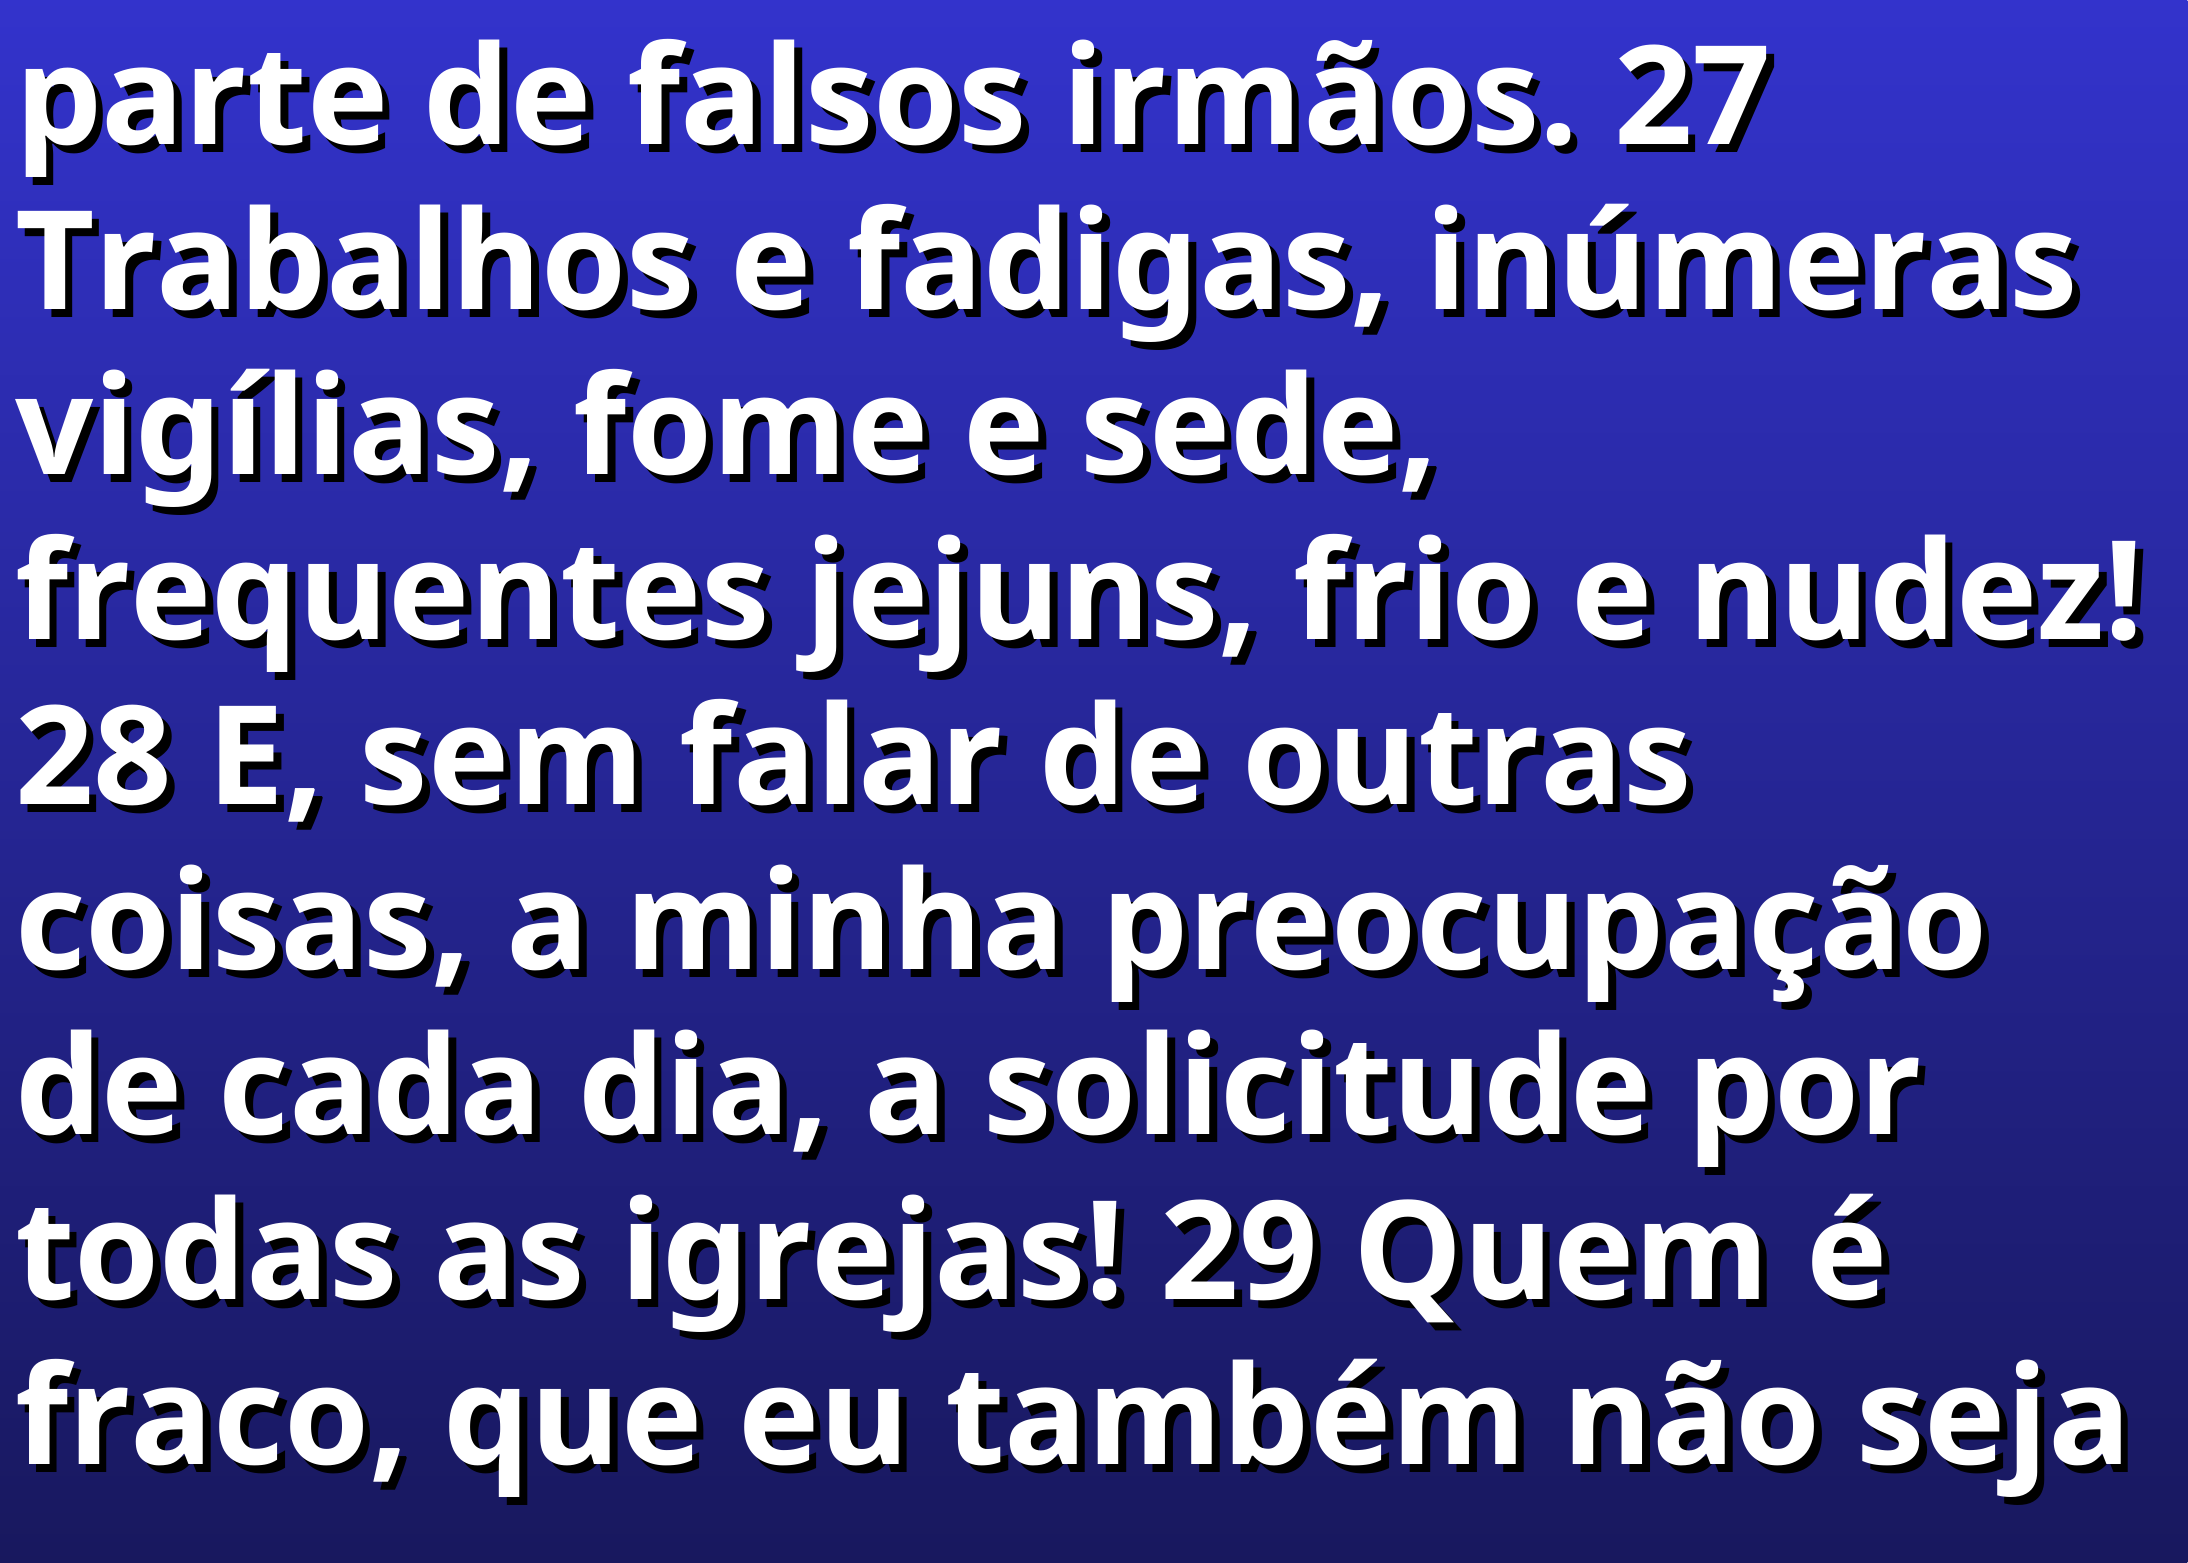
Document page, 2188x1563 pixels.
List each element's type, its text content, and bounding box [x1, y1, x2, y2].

text_box parte de falsos irmãos. 27 Trabalhos e fadigas, inúmeras vigílias, fome e sede, frequentes jejuns, frio e nudez! 28 E, sem falar de outras coisas, a minha preocupação de cada dia, a solicitude por todas as igrejas! 29 Quem é fraco, que eu também não seja [0, 0, 2188, 1500]
